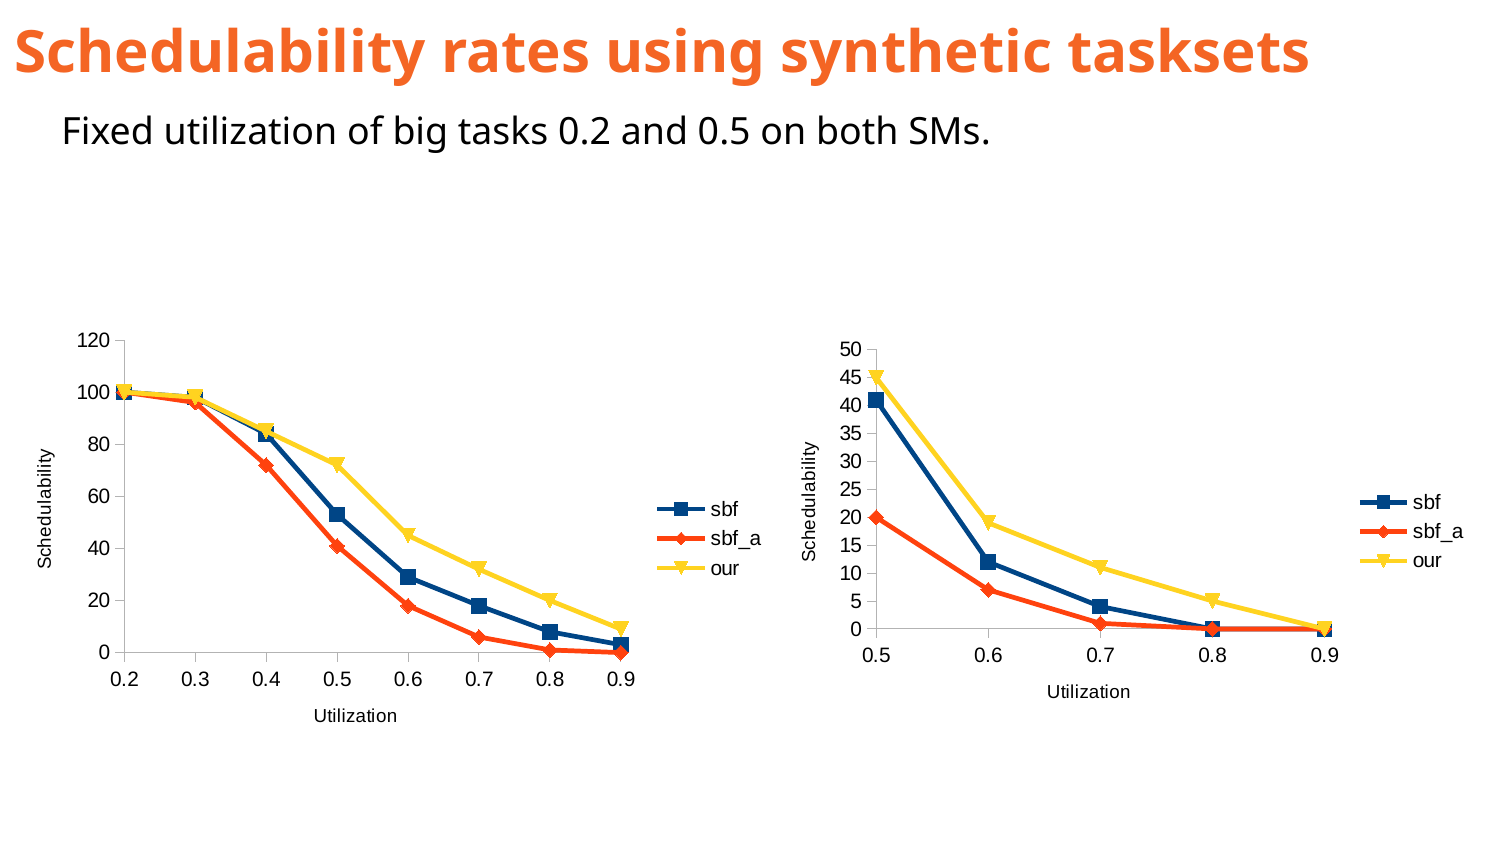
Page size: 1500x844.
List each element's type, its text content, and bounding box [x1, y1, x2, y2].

chart [1, 319, 1483, 758]
title Fixed utilization of big tasks 0.2 and 0.5 on both SMs. [46, 85, 1414, 330]
title Schedulability rates using synthetic tasksets [0, 0, 1500, 125]
